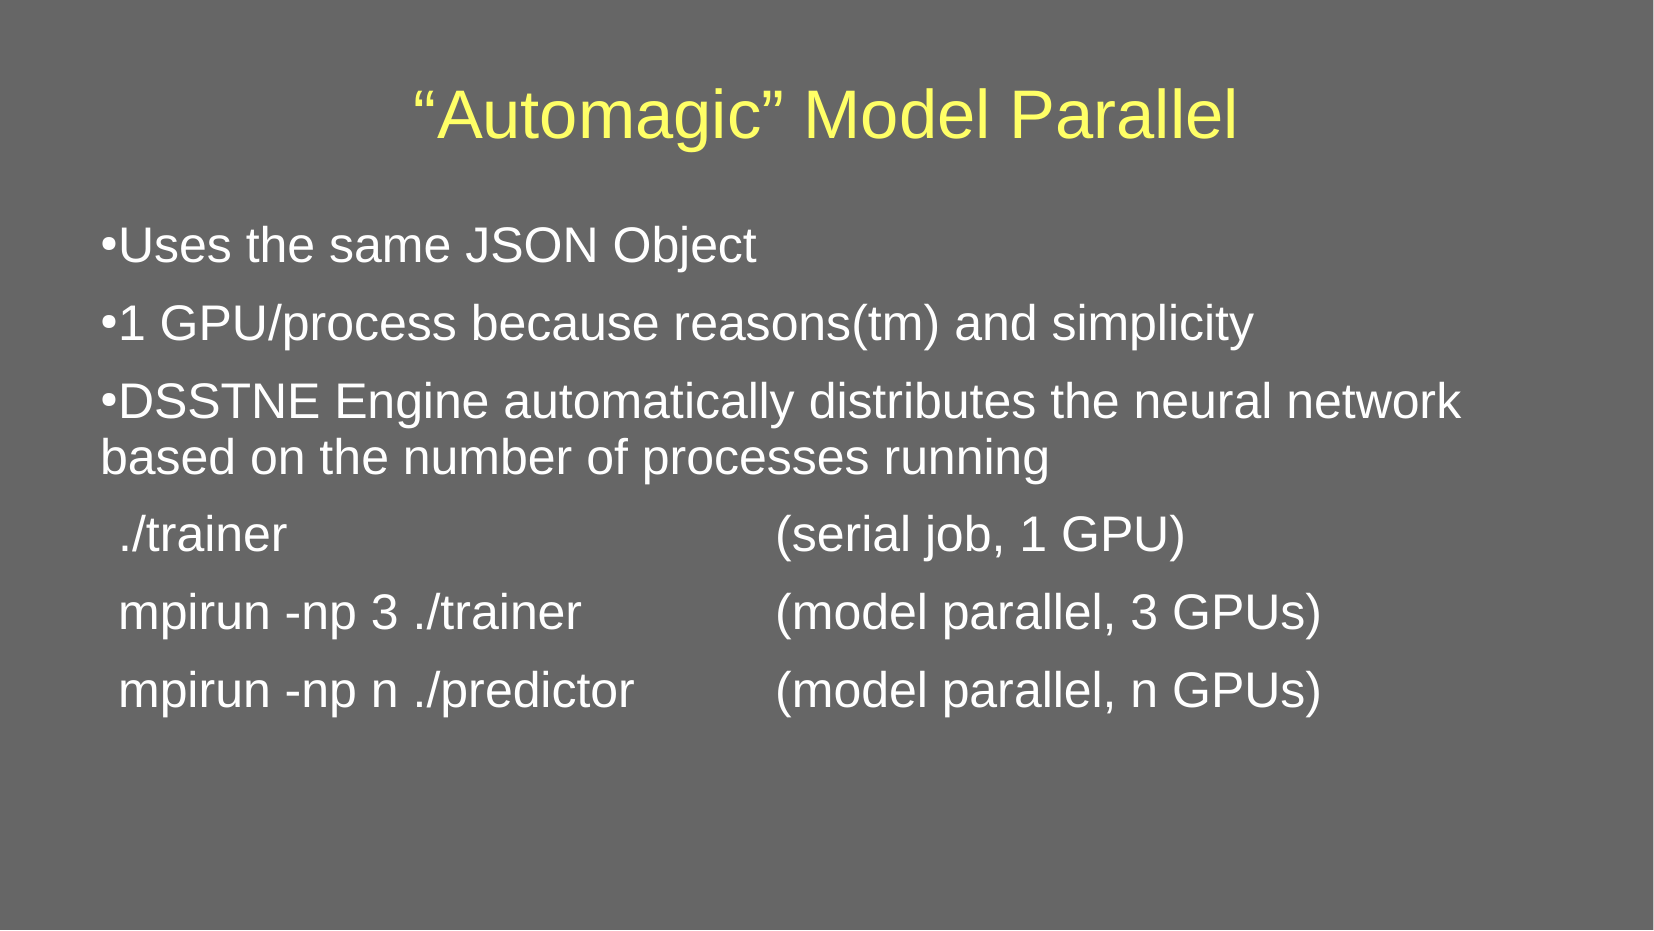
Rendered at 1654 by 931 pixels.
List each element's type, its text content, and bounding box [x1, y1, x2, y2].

title “Automagic” Model Parallel [82, 36, 1571, 193]
list Uses the same JSON Object 1 GPU/process because reasons(tm) and simplicity DSSTNE Engine automatically distributes the neural network based on the number of processes running ./trainer (serial job, 1 GPU) mpirun -np 3 ./trainer (model parallel, 3 GPUs) mpirun -np n ./predictor (model parallel, n GPUs) [82, 217, 1571, 757]
